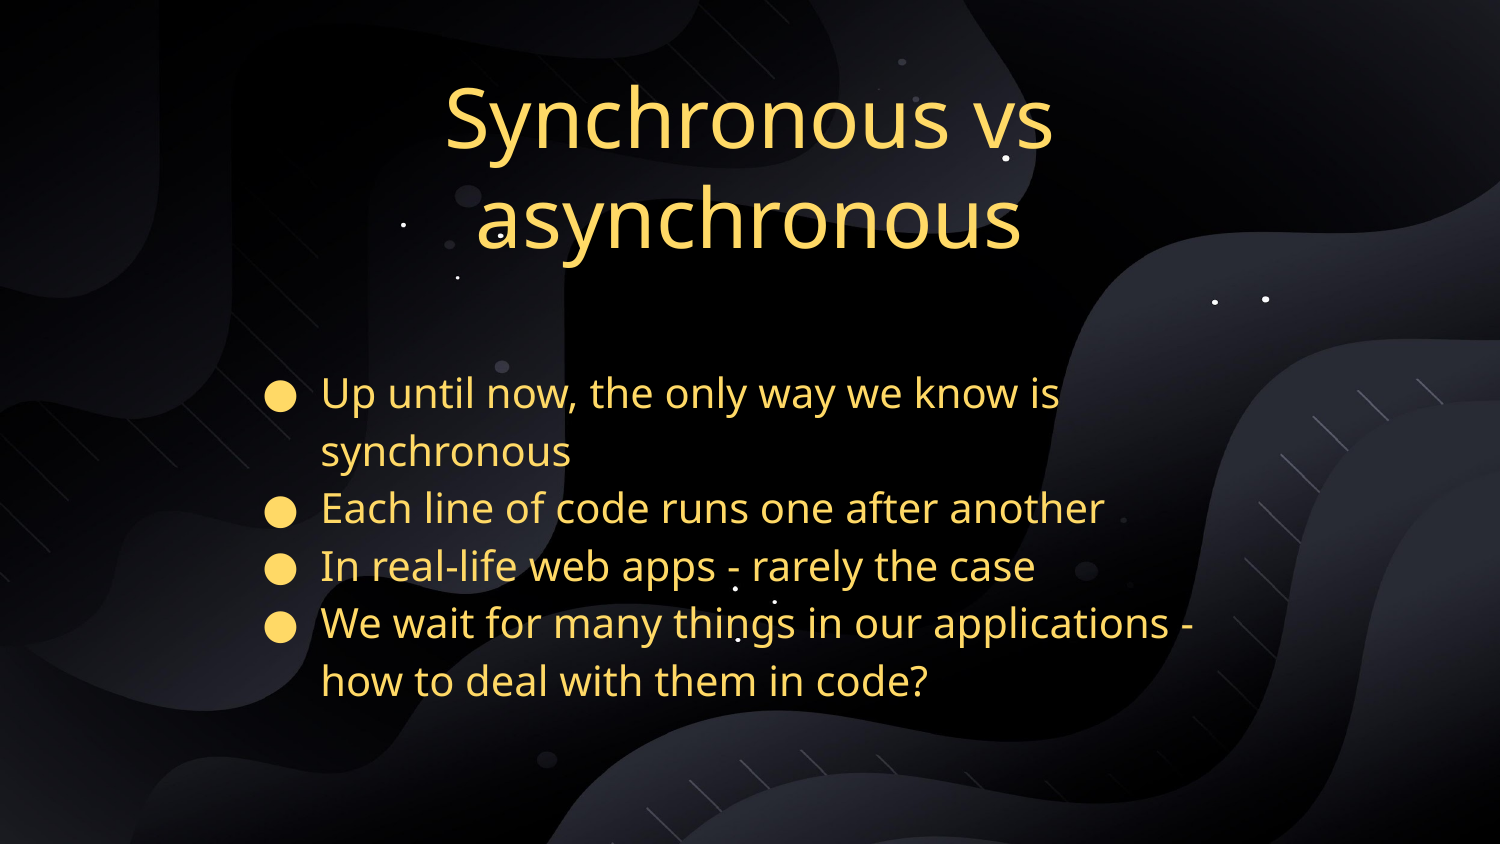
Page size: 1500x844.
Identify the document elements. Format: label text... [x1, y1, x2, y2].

picture [0, 0, 1500, 844]
list Up until now, the only way we know is synchronous Each line of code runs one after another In real-life web apps - rarely the case We wait for many things in our applications - how to deal with them in code? [237, 355, 1262, 747]
title Synchronous vs asynchronous [355, 62, 1145, 268]
